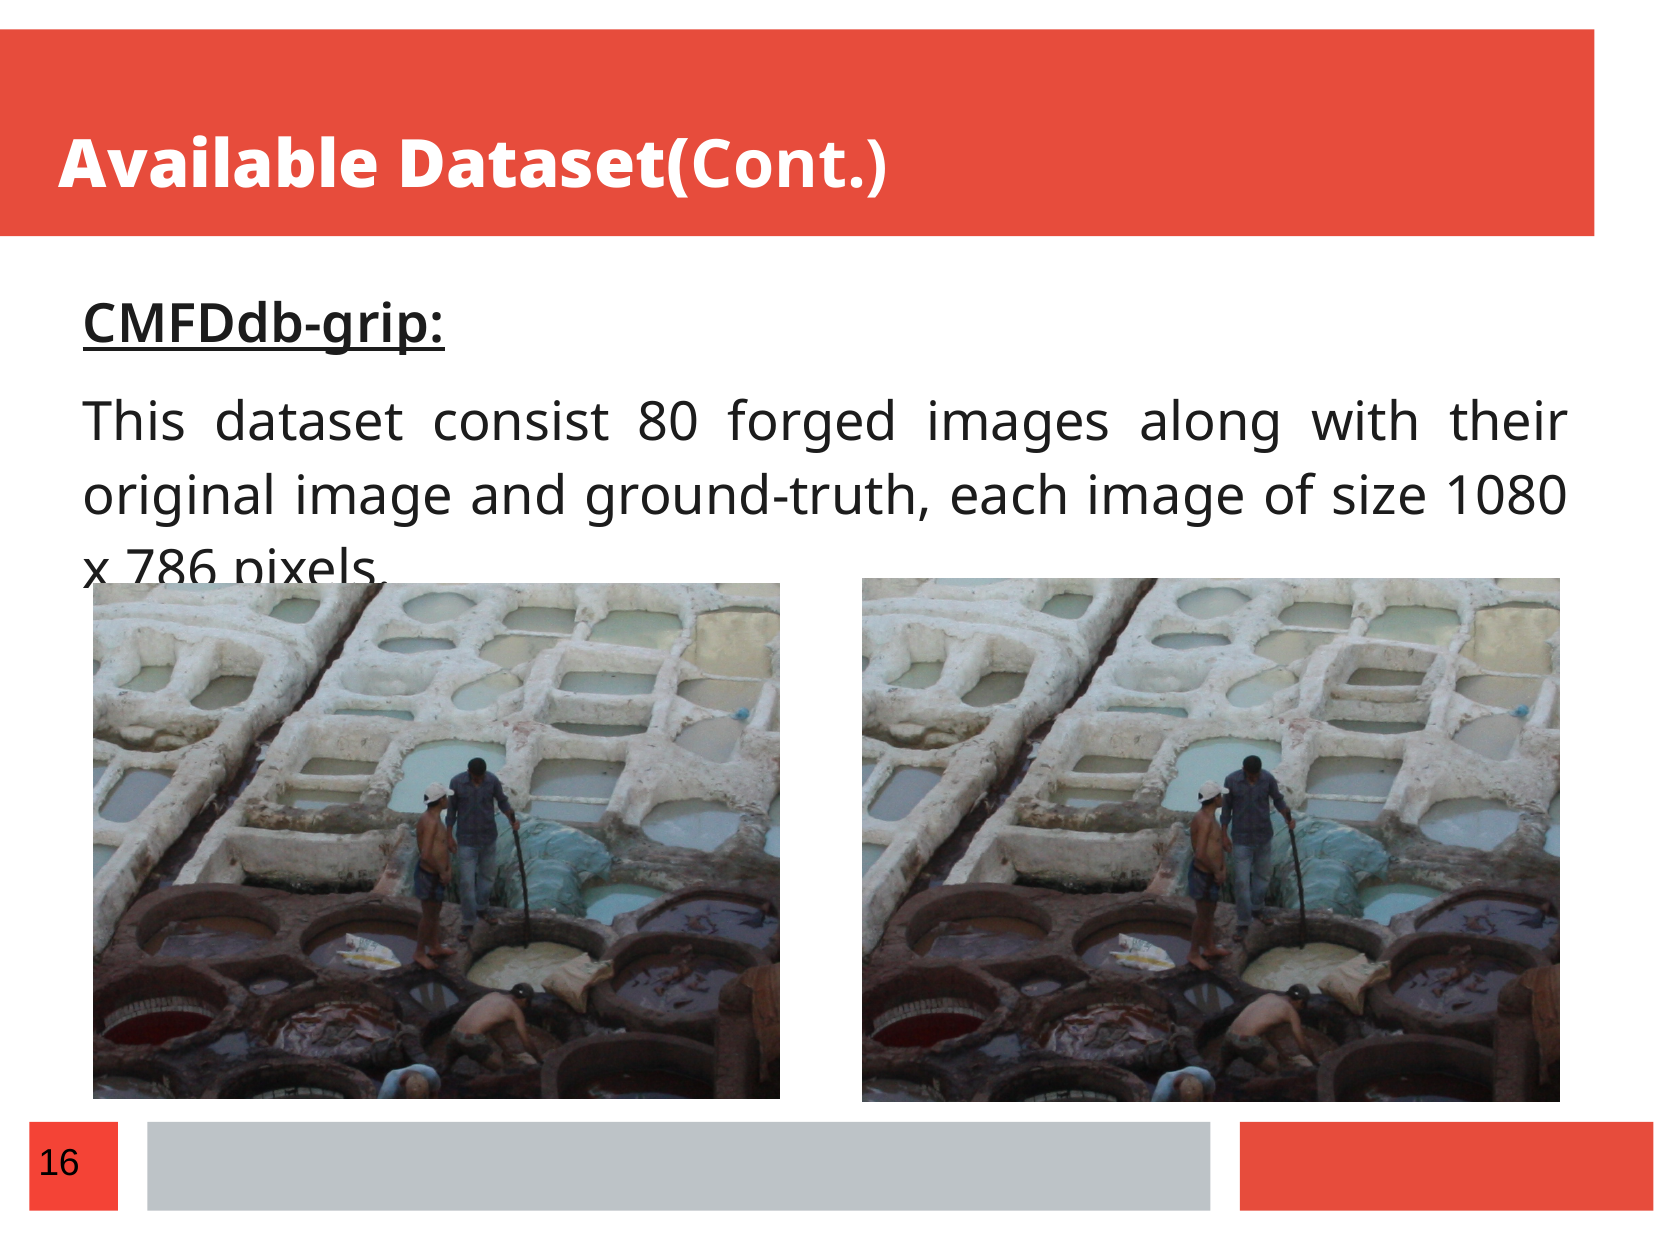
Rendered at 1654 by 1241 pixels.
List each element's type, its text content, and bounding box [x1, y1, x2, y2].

text_box <number> [23, 1133, 653, 1204]
list CMFDdb-grip: This dataset consist 80 forged images along with their original image and ground-truth, each image of size 1080 x 786 pixels. [82, 284, 1571, 1004]
picture [862, 578, 1560, 1102]
title Available Dataset(Cont.) [58, 58, 1595, 207]
picture [93, 583, 780, 1099]
